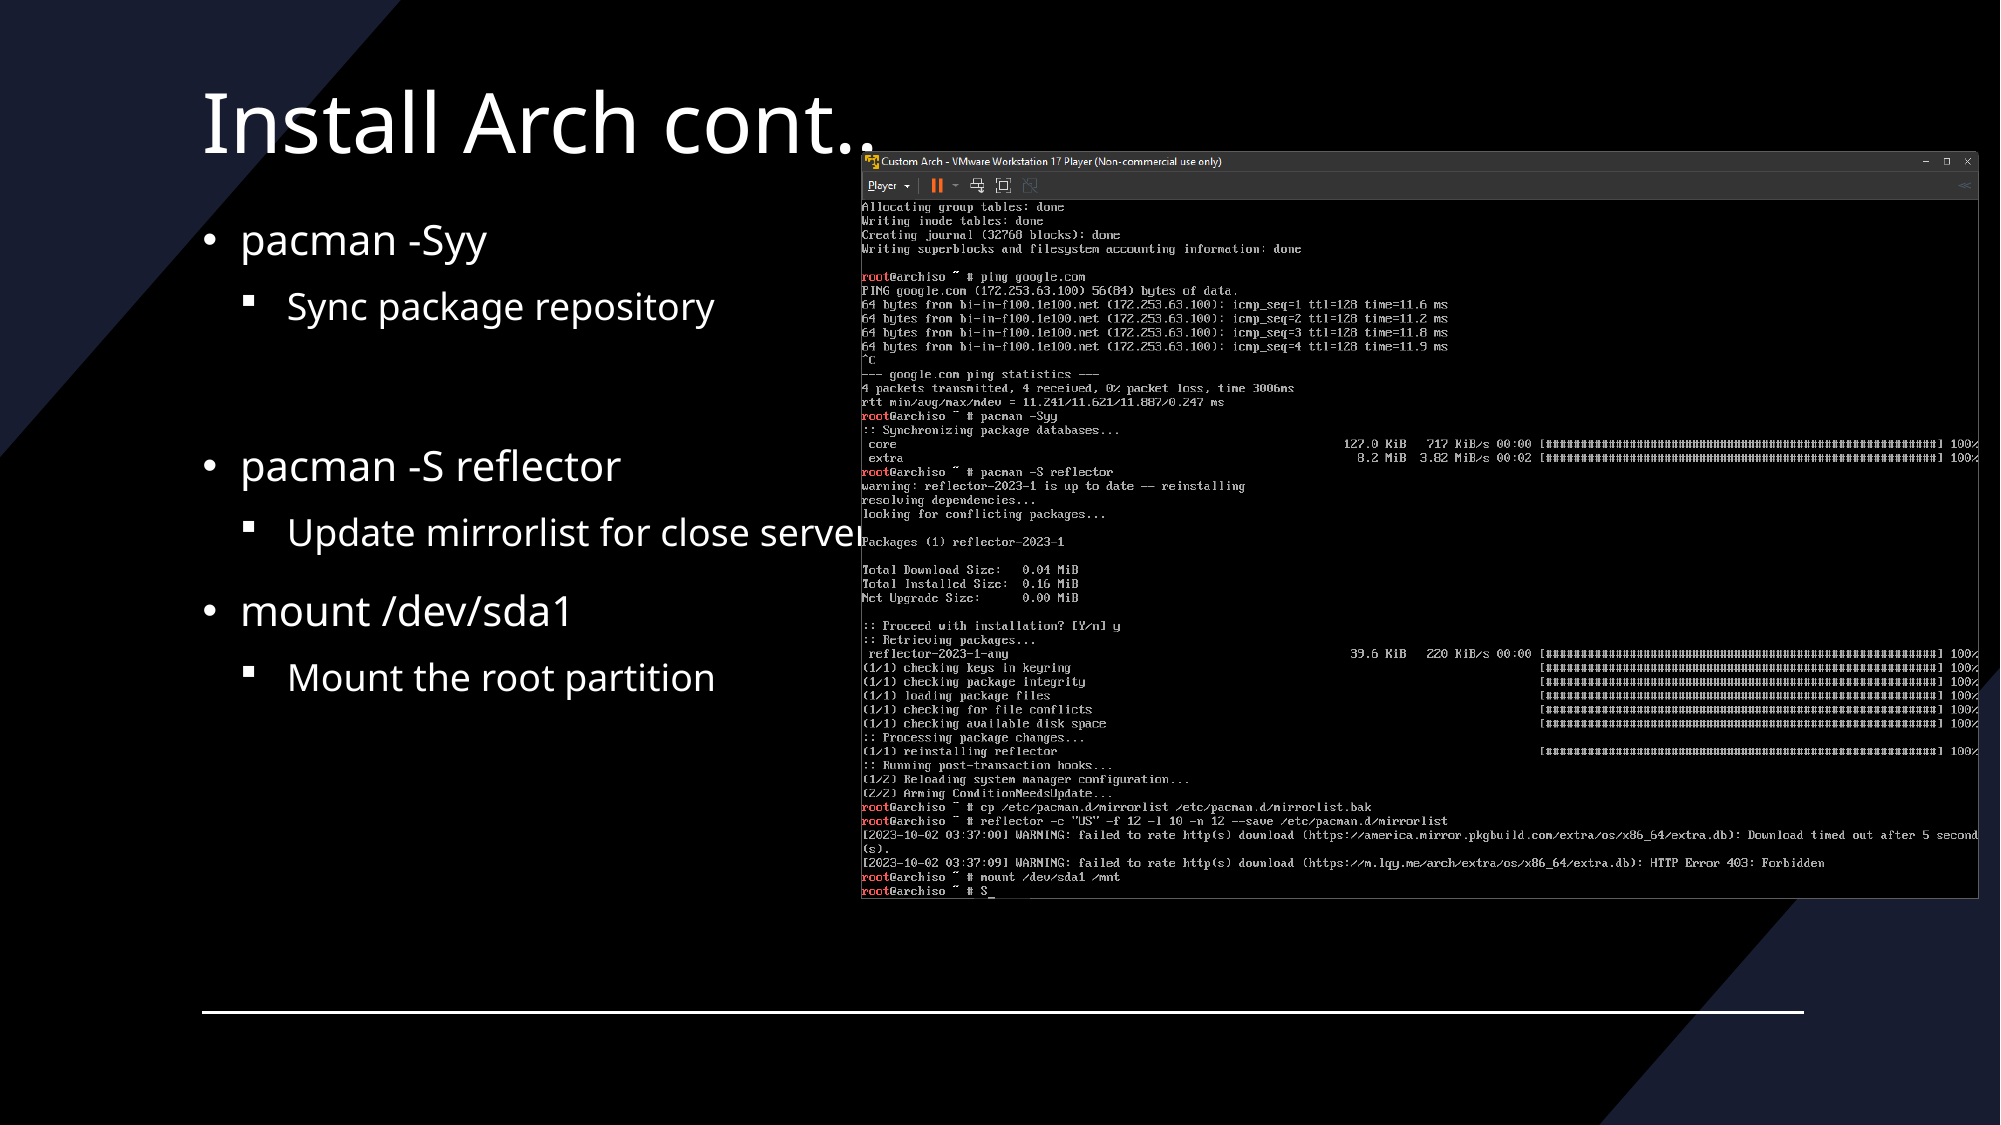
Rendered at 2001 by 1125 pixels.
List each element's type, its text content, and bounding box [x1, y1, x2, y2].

list pacman -Syy Sync package repository pacman -S reflector Update mirrorlist for close servers mount /dev/sda1 Mount the root partition [187, 196, 975, 914]
picture [861, 151, 1979, 899]
title Install Arch cont.. [187, 0, 1000, 196]
